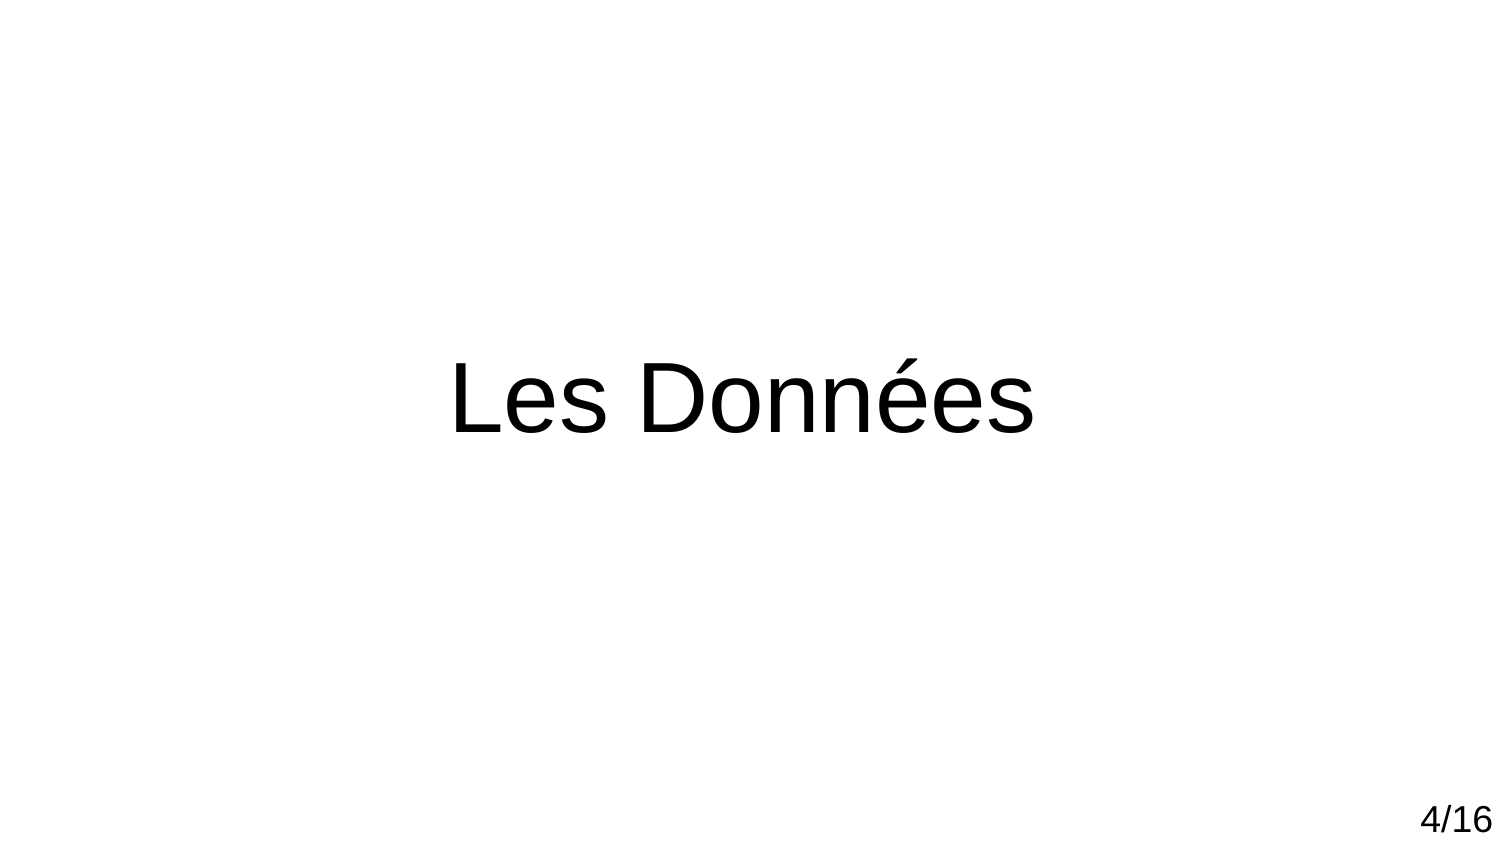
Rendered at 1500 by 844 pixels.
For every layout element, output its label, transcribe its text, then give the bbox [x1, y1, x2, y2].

list Les Données [31, 342, 1382, 827]
text_box 4/16 [1405, 791, 1500, 844]
